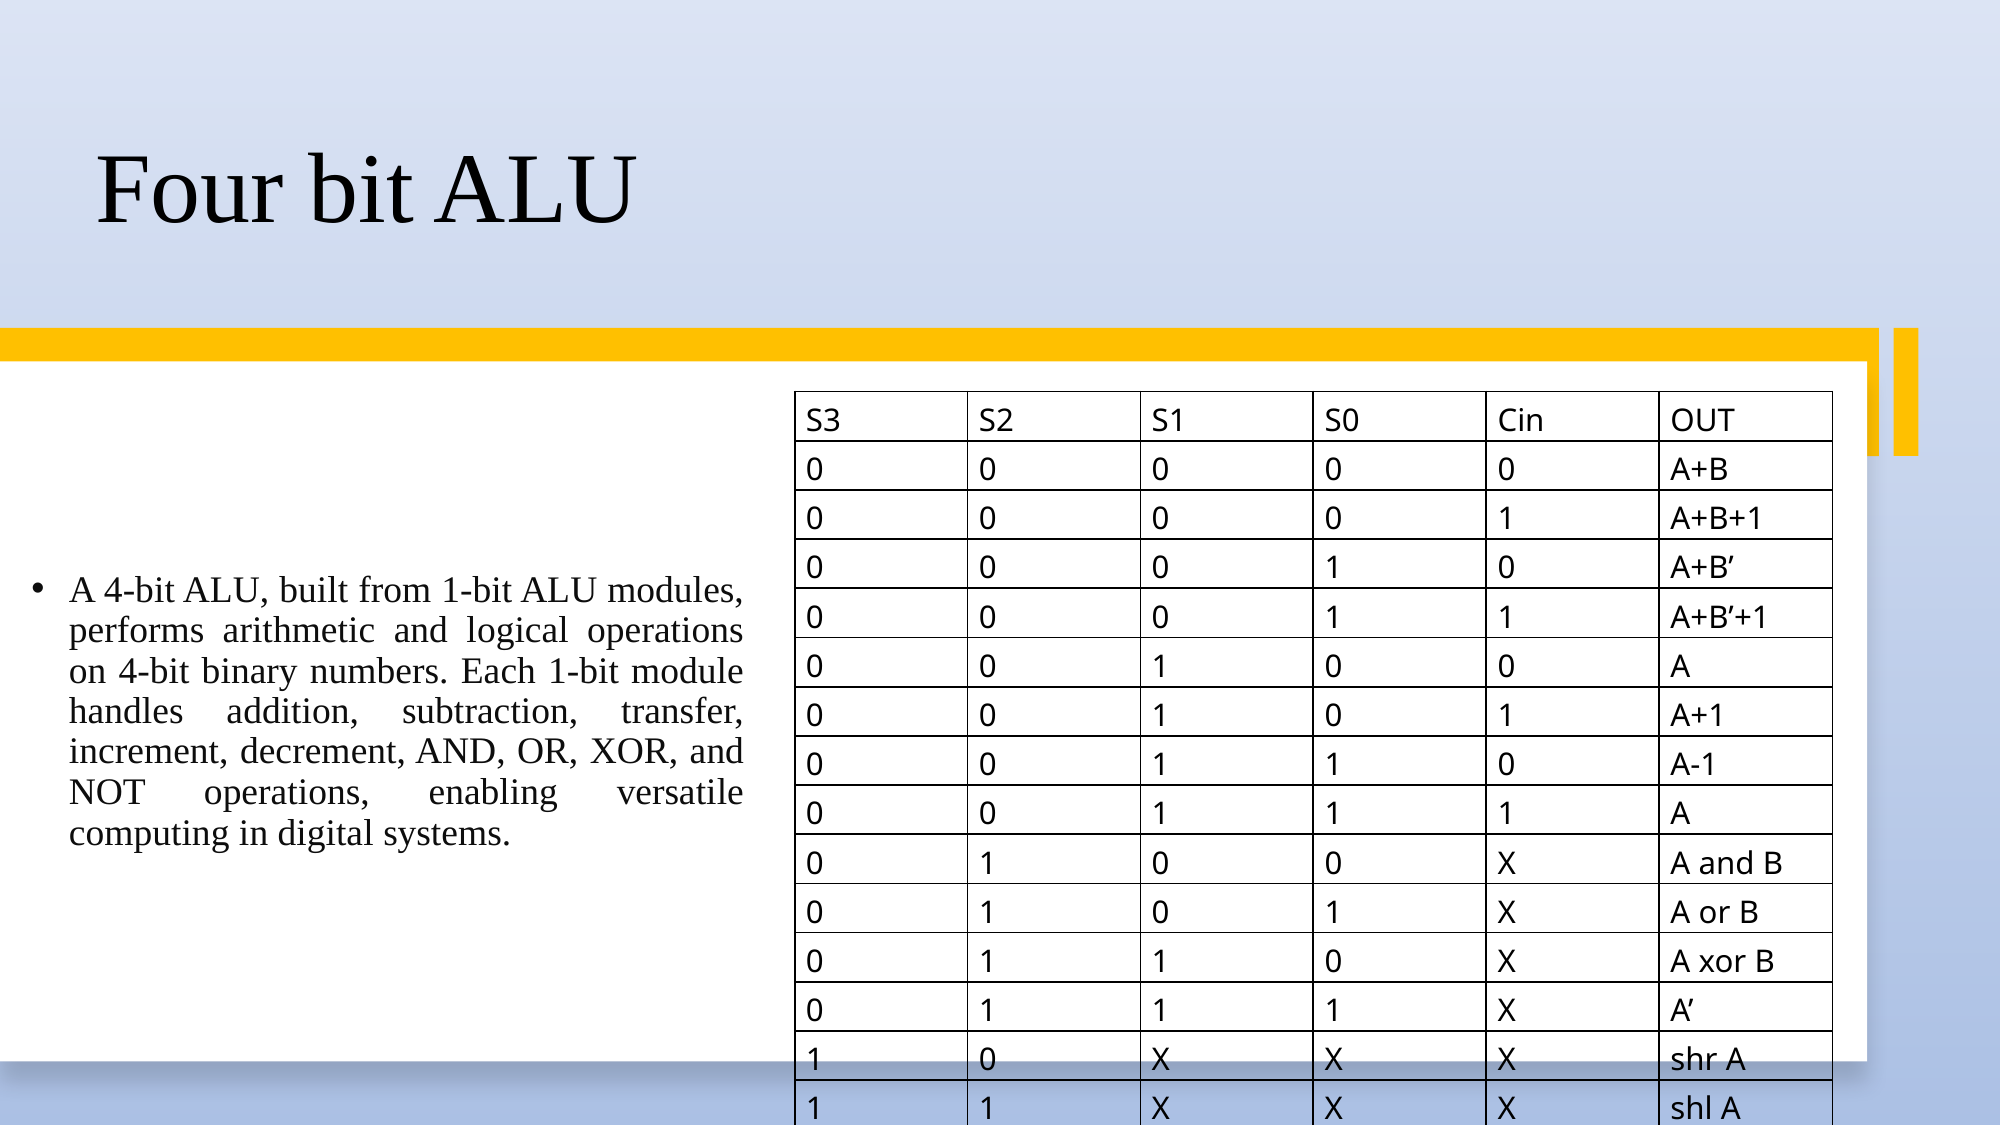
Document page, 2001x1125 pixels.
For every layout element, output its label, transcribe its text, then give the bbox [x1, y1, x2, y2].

table_header OUT [1660, 392, 1832, 440]
table_cell X [1487, 1032, 1658, 1079]
table_cell X [1314, 1032, 1485, 1079]
table_cell 1 [1141, 786, 1312, 833]
table_cell 0 [968, 1032, 1140, 1079]
table_cell 0 [796, 933, 967, 981]
table_header Cin [1487, 392, 1658, 440]
table_cell shr A [1660, 1032, 1832, 1079]
table_cell 0 [1314, 442, 1485, 489]
table_cell 0 [1141, 491, 1312, 538]
table_cell 0 [1314, 688, 1485, 735]
table_cell A [1660, 638, 1832, 686]
table_cell 1 [796, 1032, 967, 1079]
list A 4-bit ALU, built from 1-bit ALU modules, performs arithmetic and logical operations on 4-bit binary numbers. Each 1-bit module handles addition, subtraction, transfer, increment, decrement, AND, OR, XOR, and NOT operations, enabling versatile computing in digital systems. [16, 412, 760, 1010]
table_cell X [1487, 933, 1658, 981]
table_cell A+B’+1 [1660, 589, 1832, 637]
table_cell 0 [968, 491, 1140, 538]
table_cell A [1660, 786, 1832, 833]
table_cell 1 [796, 1081, 967, 1125]
table_cell X [1141, 1081, 1312, 1125]
table_cell 1 [1314, 786, 1485, 833]
table_cell 1 [1141, 638, 1312, 686]
table_cell 0 [1141, 884, 1312, 932]
table_cell 0 [1314, 638, 1485, 686]
table_cell 0 [968, 540, 1140, 587]
table_cell 0 [1141, 442, 1312, 489]
table_cell 0 [968, 786, 1140, 833]
table_cell 0 [1487, 638, 1658, 686]
table_cell 0 [1314, 835, 1485, 883]
table_cell A and B [1660, 835, 1832, 883]
table_cell 1 [1314, 983, 1485, 1030]
table_cell A-1 [1660, 737, 1832, 784]
table_cell 1 [968, 884, 1140, 932]
table_cell 1 [1314, 884, 1485, 932]
table_cell A or B [1660, 884, 1832, 932]
table_cell X [1487, 835, 1658, 883]
table_cell 1 [1141, 933, 1312, 981]
table_cell A xor B [1660, 933, 1832, 981]
table_cell 0 [968, 442, 1140, 489]
table_cell 0 [796, 491, 967, 538]
table_cell 0 [968, 737, 1140, 784]
table_cell A+B [1660, 442, 1832, 489]
table_cell 0 [796, 540, 967, 587]
table_header S0 [1314, 392, 1485, 440]
table_cell 1 [1487, 589, 1658, 637]
table_cell 0 [796, 884, 967, 932]
table_header S3 [796, 392, 967, 440]
table_cell 0 [796, 835, 967, 883]
table_cell 1 [1487, 491, 1658, 538]
table_cell X [1314, 1081, 1485, 1125]
table_cell 0 [1314, 491, 1485, 538]
table_cell A’ [1660, 983, 1832, 1030]
table_cell 0 [1141, 835, 1312, 883]
table_cell X [1487, 983, 1658, 1030]
table_cell A+B’ [1660, 540, 1832, 587]
table_cell 0 [796, 786, 967, 833]
table_cell 0 [968, 638, 1140, 686]
table_cell 0 [1141, 589, 1312, 637]
table_cell 0 [796, 638, 967, 686]
table_cell X [1487, 884, 1658, 932]
table_cell shl A [1660, 1081, 1832, 1125]
table_cell 0 [796, 589, 967, 637]
table_cell 0 [968, 589, 1140, 637]
table_cell X [1487, 1081, 1658, 1125]
table_cell 1 [968, 983, 1140, 1030]
table_cell 0 [1314, 933, 1485, 981]
text_box [0, 0, 2000, 1125]
table_cell 1 [1487, 688, 1658, 735]
table_cell 0 [1487, 540, 1658, 587]
table_header S1 [1141, 392, 1312, 440]
table_cell A+1 [1660, 688, 1832, 735]
table_cell 1 [968, 1081, 1140, 1125]
table_cell A+B+1 [1660, 491, 1832, 538]
table_cell 1 [1141, 737, 1312, 784]
table_cell 0 [796, 688, 967, 735]
table_cell 0 [796, 983, 967, 1030]
table_cell 0 [796, 737, 967, 784]
table_cell 1 [1314, 540, 1485, 587]
table_cell 0 [1141, 540, 1312, 587]
table_cell 1 [1141, 688, 1312, 735]
table_cell 1 [968, 933, 1140, 981]
table_cell 1 [1314, 737, 1485, 784]
table_cell 1 [1487, 786, 1658, 833]
table_cell 1 [1141, 983, 1312, 1030]
table_cell 1 [968, 835, 1140, 883]
table_header S2 [968, 392, 1140, 440]
table_cell 0 [796, 442, 967, 489]
table_cell 1 [1314, 589, 1485, 637]
table_cell 0 [968, 688, 1140, 735]
title Four bit ALU [80, 38, 1732, 252]
table_cell 0 [1487, 737, 1658, 784]
table_cell X [1141, 1032, 1312, 1079]
table_cell 0 [1487, 442, 1658, 489]
